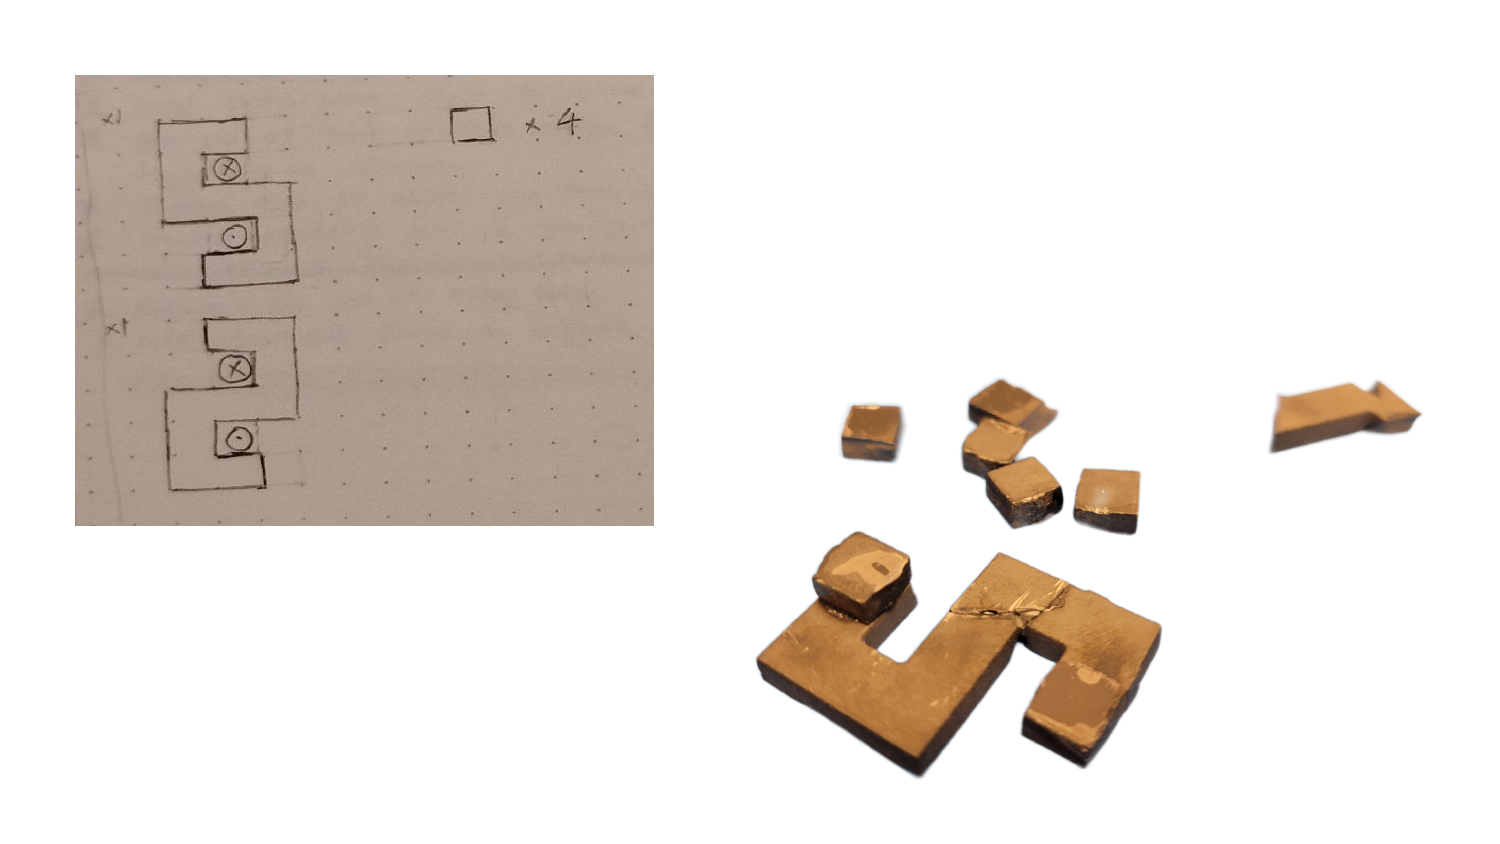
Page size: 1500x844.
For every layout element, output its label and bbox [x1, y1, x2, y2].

picture [750, 367, 1427, 788]
picture [75, 75, 654, 526]
